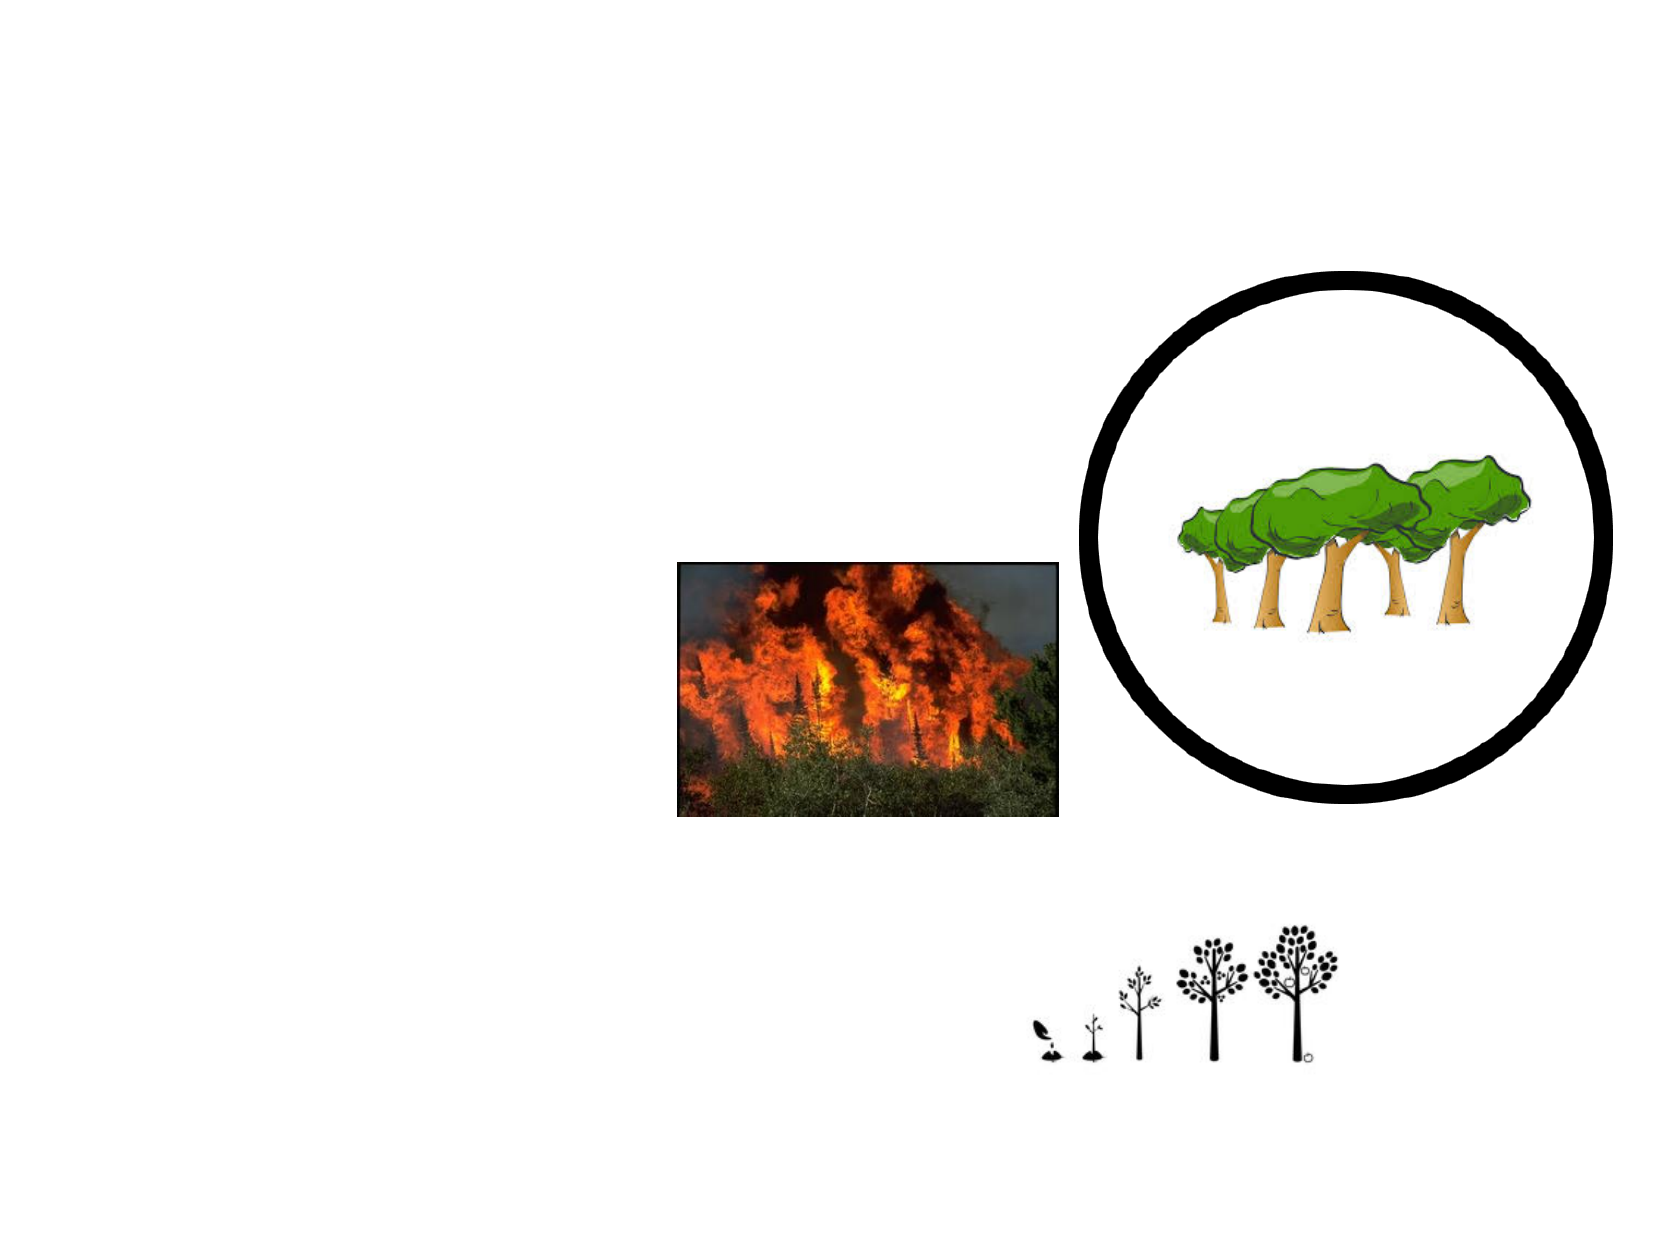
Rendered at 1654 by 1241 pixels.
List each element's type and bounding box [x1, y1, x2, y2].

picture [1074, 263, 1621, 811]
picture [1015, 843, 1356, 1145]
picture [677, 562, 1059, 817]
